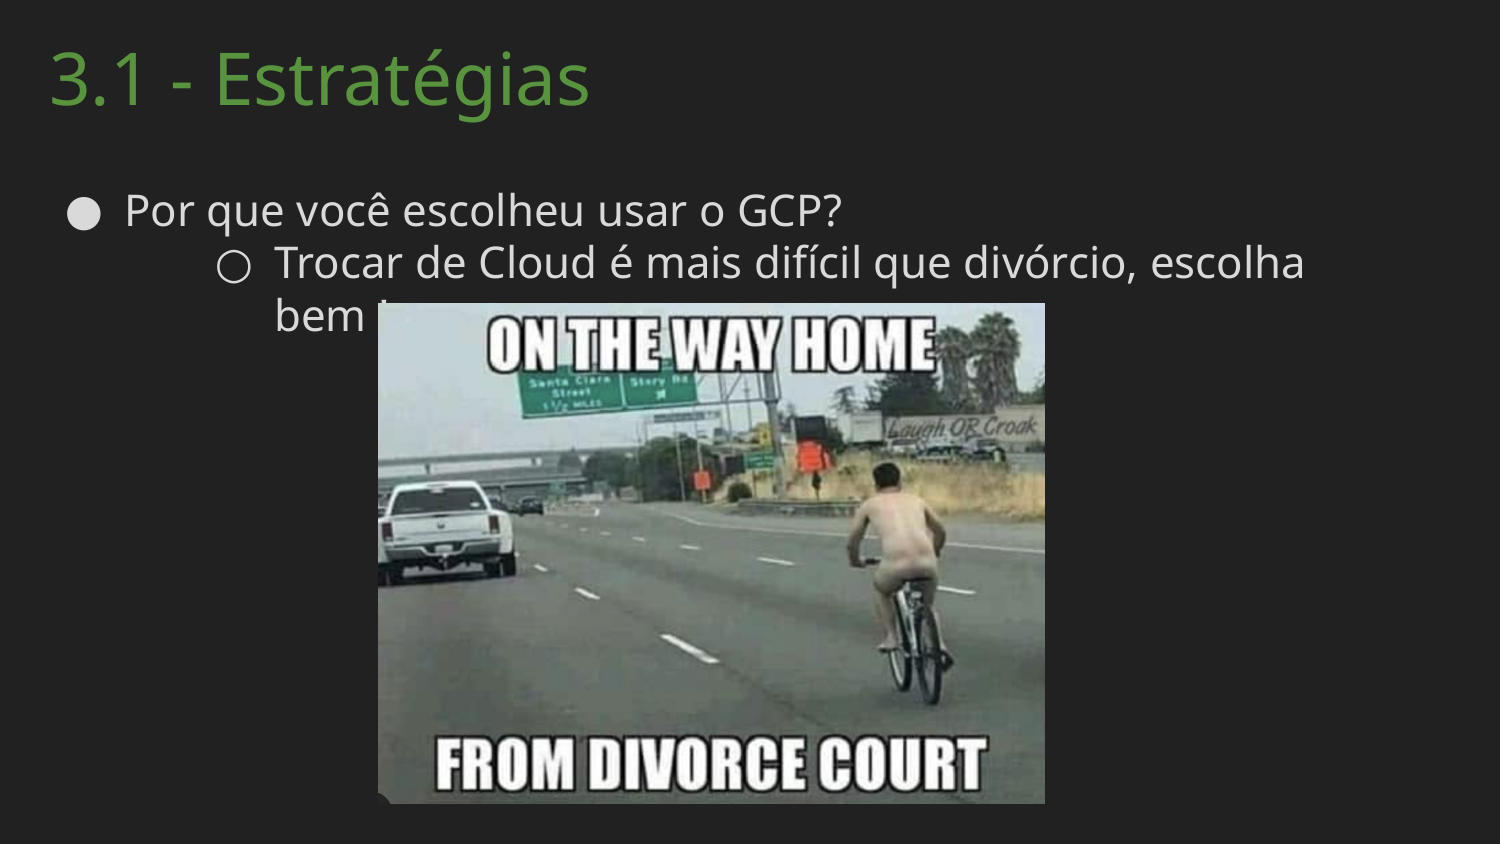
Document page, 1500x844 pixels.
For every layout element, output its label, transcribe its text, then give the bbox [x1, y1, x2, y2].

picture [378, 303, 1045, 804]
title 3.1 - Estratégias [34, 17, 1432, 168]
text_box Por que você escolheu usar o GCP? Trocar de Cloud é mais difícil que divórcio, escolha bem ! [34, 167, 1415, 566]
